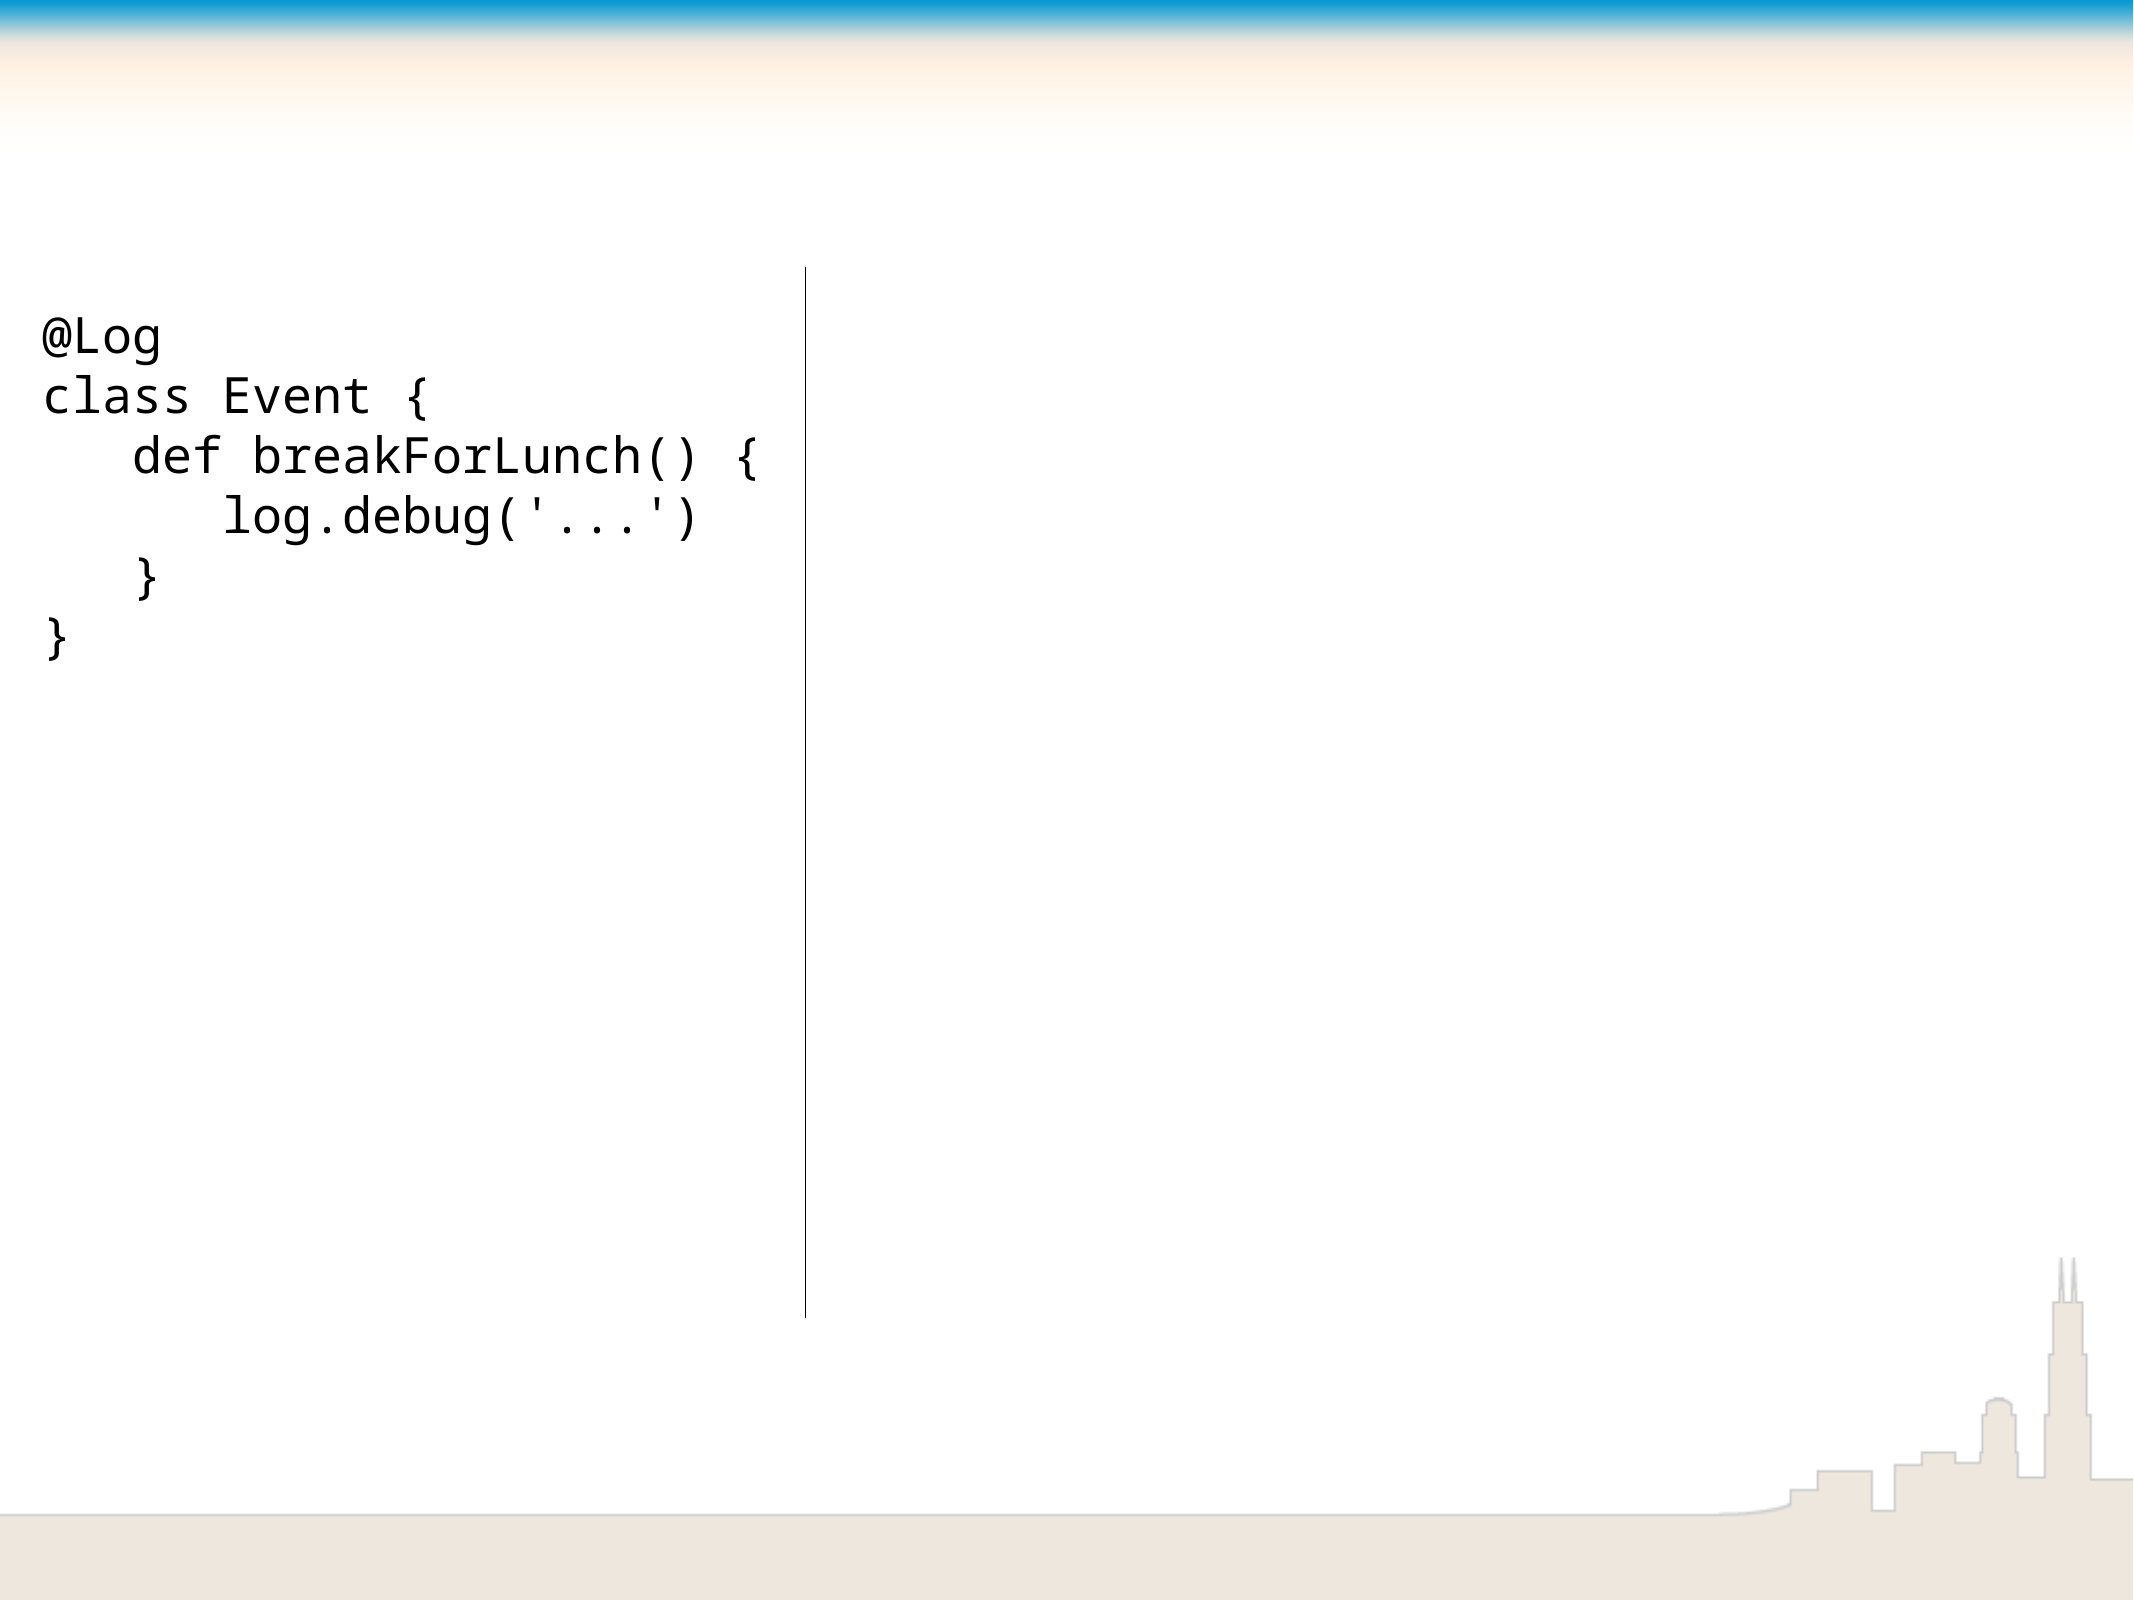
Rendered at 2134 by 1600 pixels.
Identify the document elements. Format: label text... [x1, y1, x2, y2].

text_box @Log class Event { def breakForLunch() { log.debug('...') } } [27, 295, 1013, 1271]
picture [0, 4, 2134, 1600]
